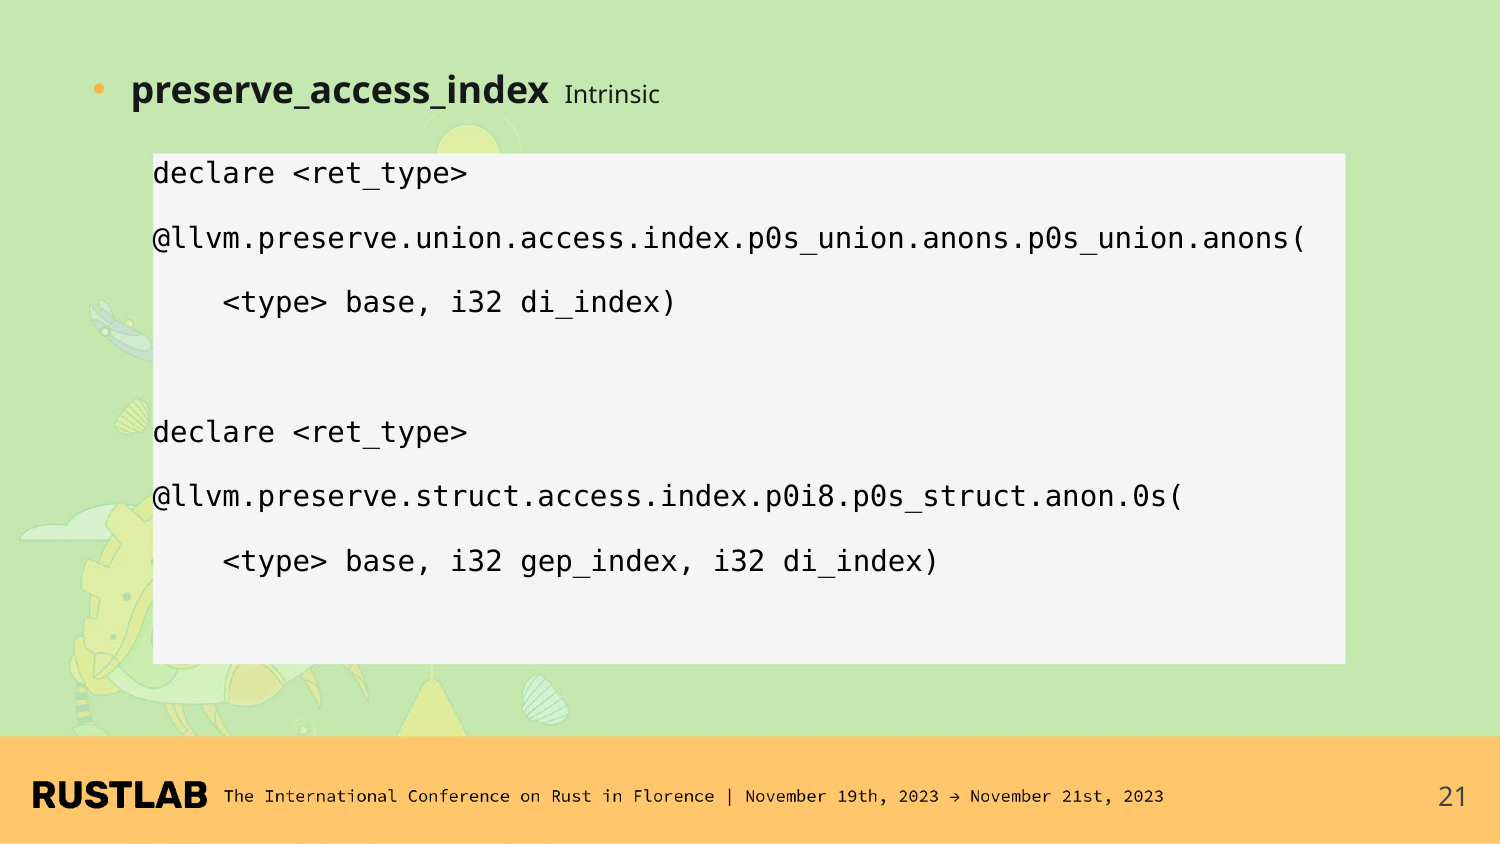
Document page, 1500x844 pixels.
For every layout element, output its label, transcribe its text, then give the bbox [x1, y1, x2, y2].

picture [0, 0, 1500, 844]
title preserve_access_index Intrinsic [92, 65, 1408, 107]
list declare <ret_type> @llvm.preserve.union.access.index.p0s_union.anons.p0s_union.anons( <type> base, i32 di_index) declare <ret_type> @llvm.preserve.struct.access.index.p0i8.p0s_struct.anon.0s( <type> base, i32 gep_index, i32 di_index) [152, 154, 1344, 664]
